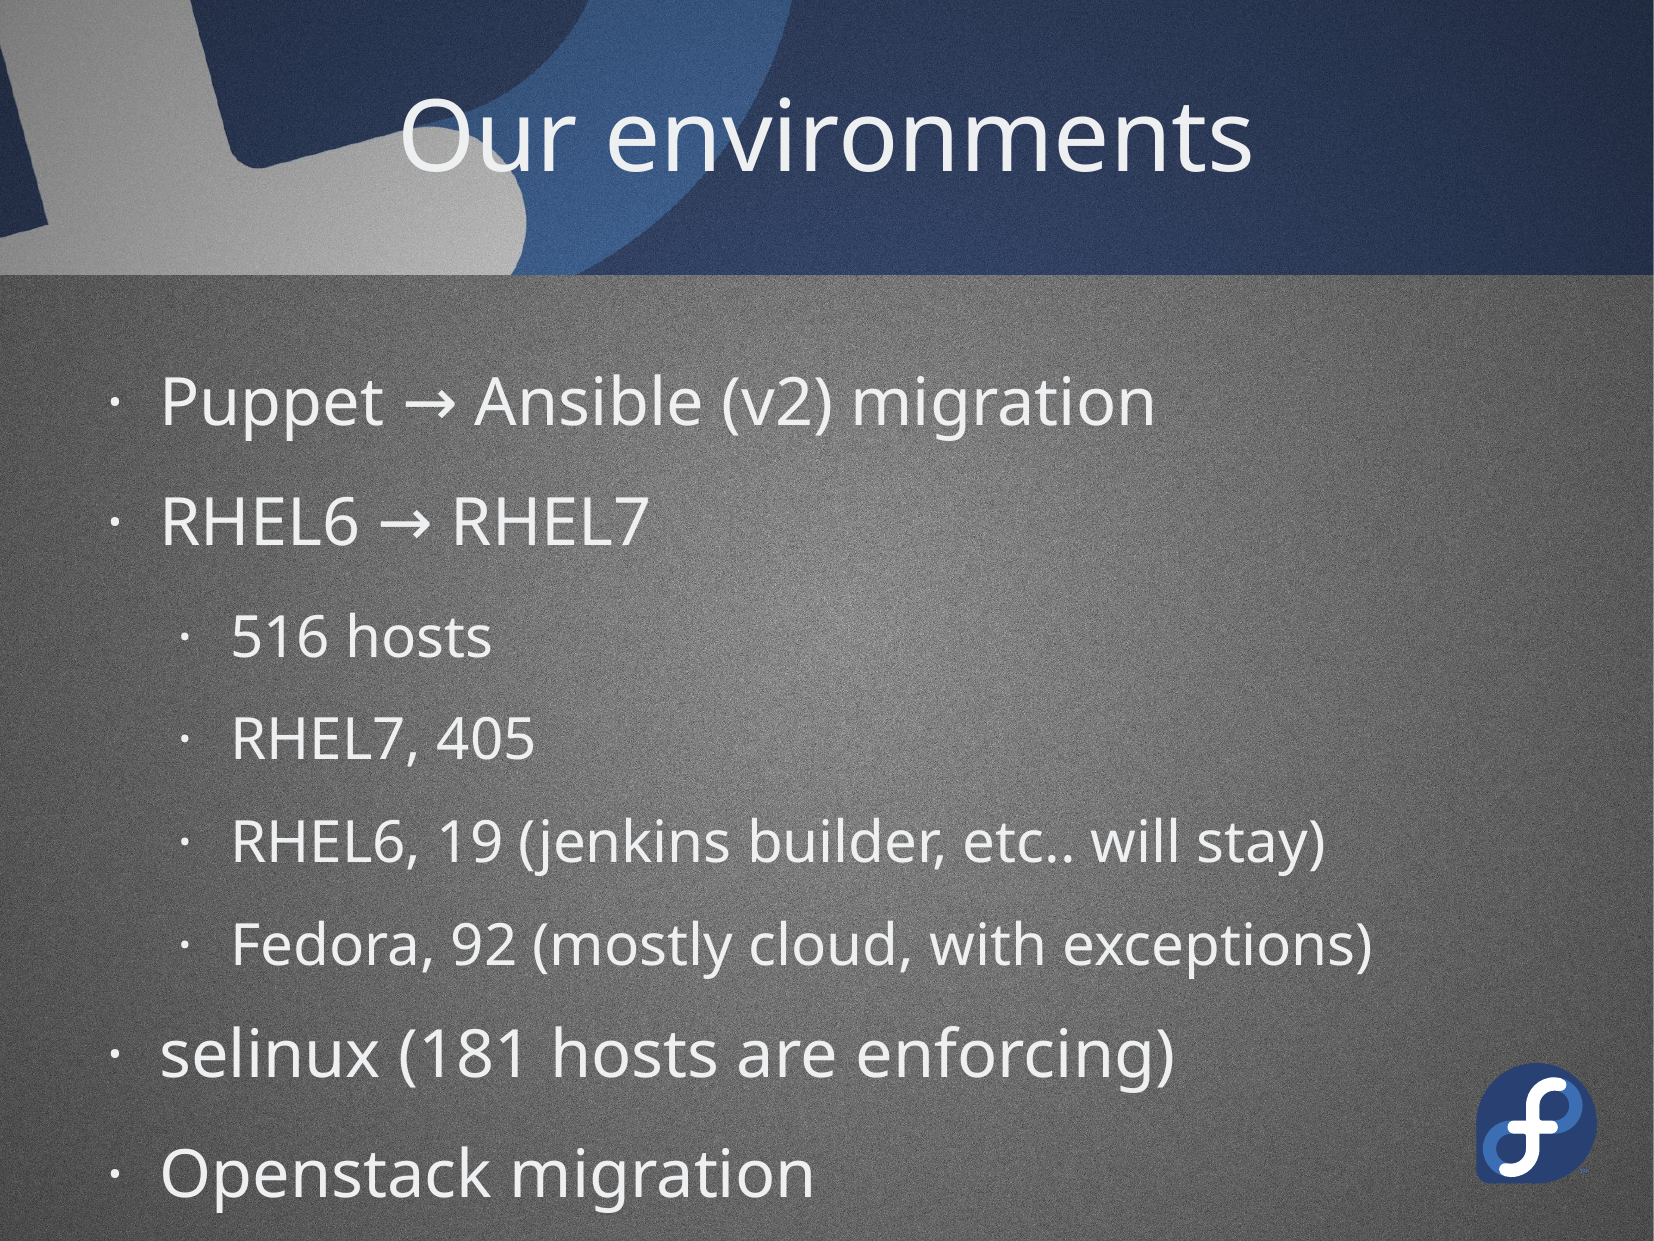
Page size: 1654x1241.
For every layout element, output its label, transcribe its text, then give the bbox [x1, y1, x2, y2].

title Our environments [88, 29, 1565, 237]
list Puppet → Ansible (v2) migration RHEL6 → RHEL7 516 hosts RHEL7, 405 RHEL6, 19 (jenkins builder, etc.. will stay) Fedora, 92 (mostly cloud, with exceptions) selinux (181 hosts are enforcing) Openstack migration ansibilized RHOS-5 (Icehouse) [88, 354, 1565, 1217]
picture [0, 0, 1654, 1241]
